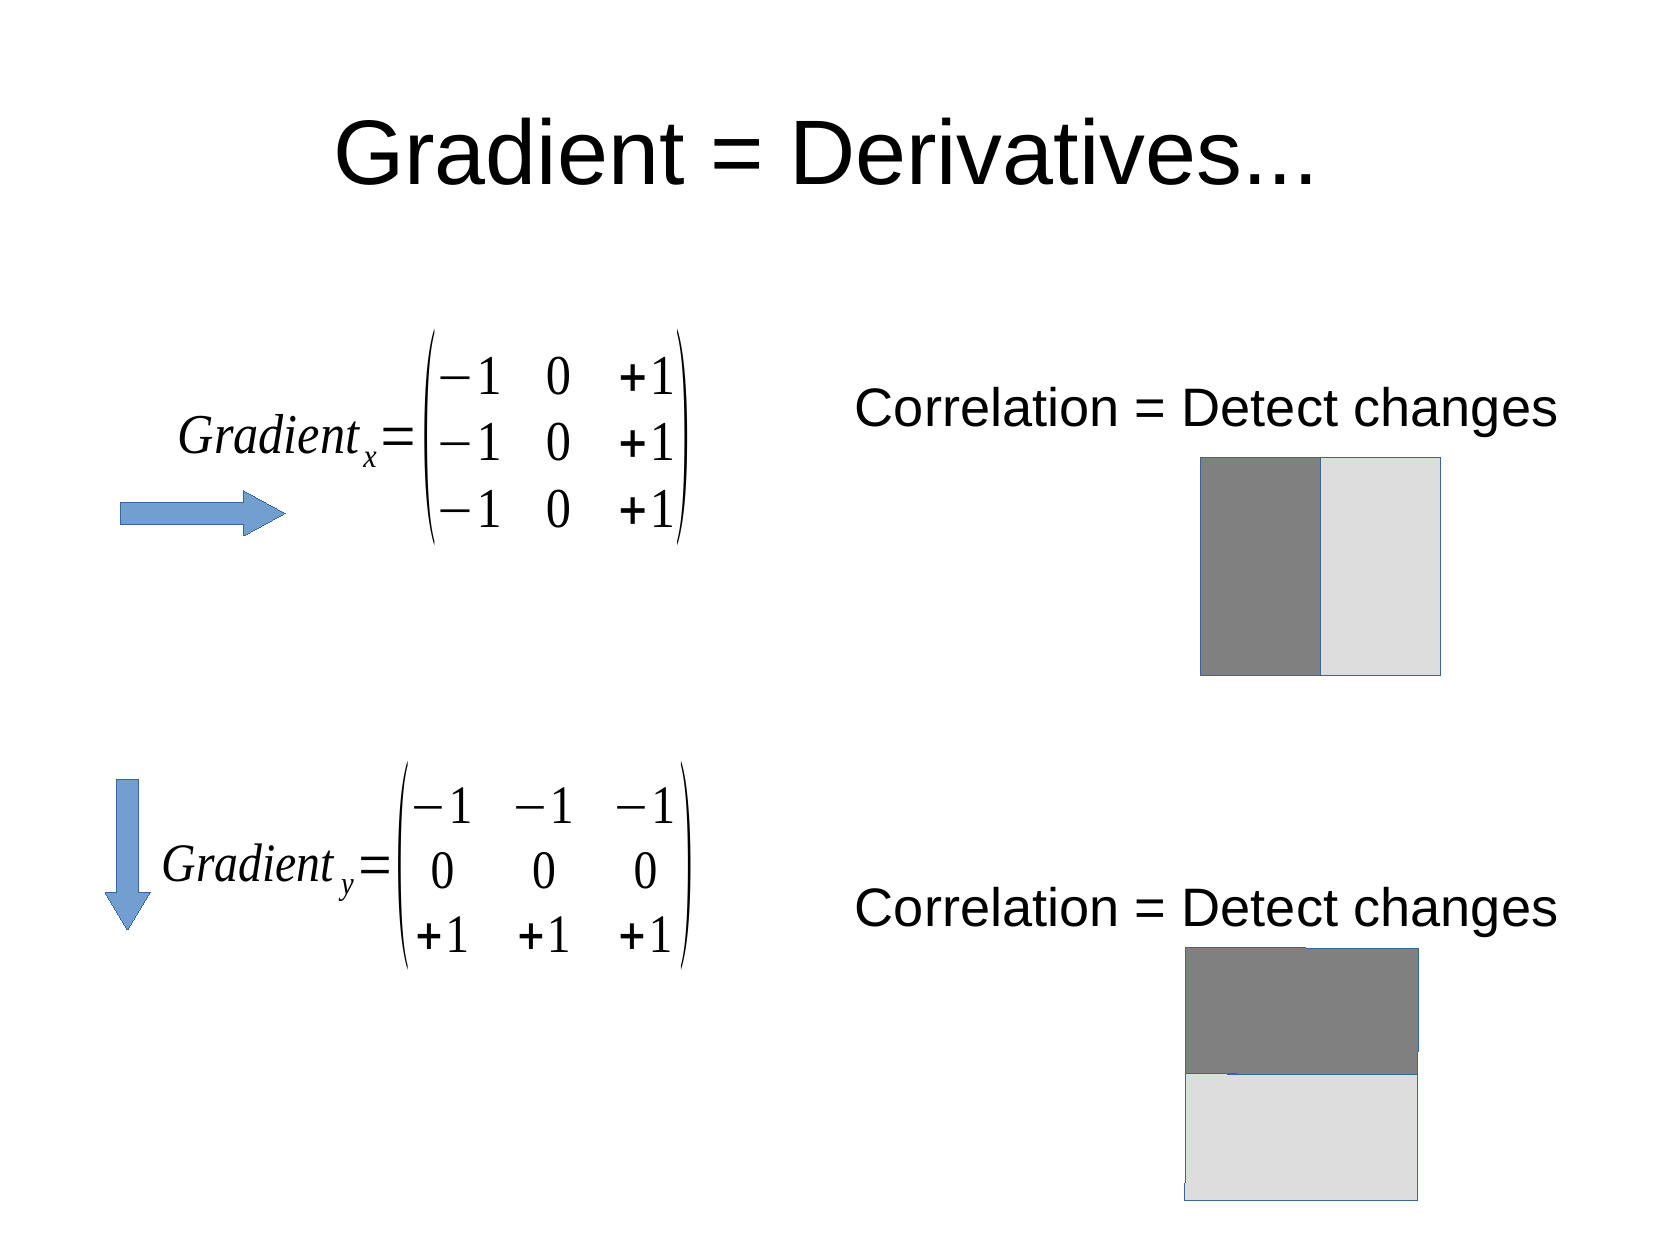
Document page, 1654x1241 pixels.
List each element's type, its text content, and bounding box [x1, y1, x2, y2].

title Gradient = Derivatives... [82, 49, 1571, 257]
chart [150, 759, 706, 975]
text_box [1184, 947, 1419, 1201]
text_box [105, 779, 151, 930]
text_box [120, 490, 286, 536]
chart [165, 327, 706, 551]
text_box Correlation = Detect changes [840, 370, 1590, 446]
text_box [1200, 457, 1441, 676]
text_box Correlation = Detect changes [840, 869, 1590, 946]
